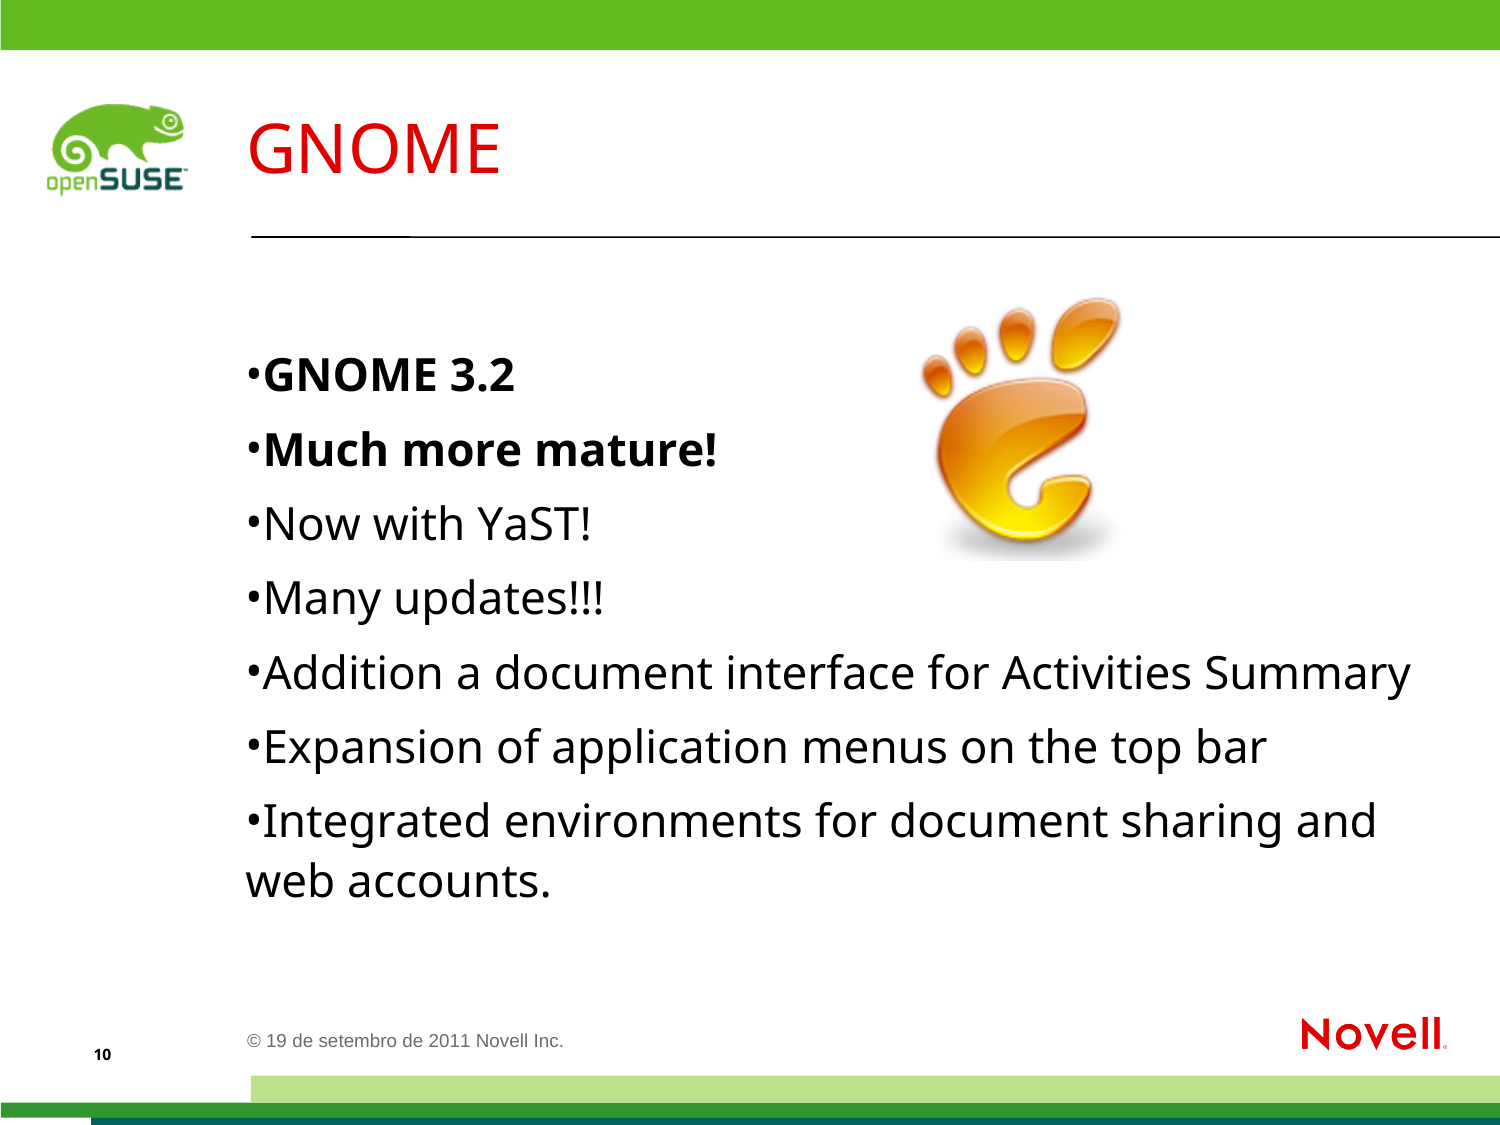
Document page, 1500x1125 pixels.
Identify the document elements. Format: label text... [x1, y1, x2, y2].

picture [47, 104, 188, 197]
list GNOME 3.2 Much more mature! Now with YaST! Many updates!!! Addition a document interface for Activities Summary Expansion of application menus on the top bar Integrated environments for document sharing and web accounts. [245, 267, 1458, 1010]
picture [1295, 1011, 1453, 1056]
picture [885, 294, 1153, 562]
title GNOME [246, 68, 1409, 231]
